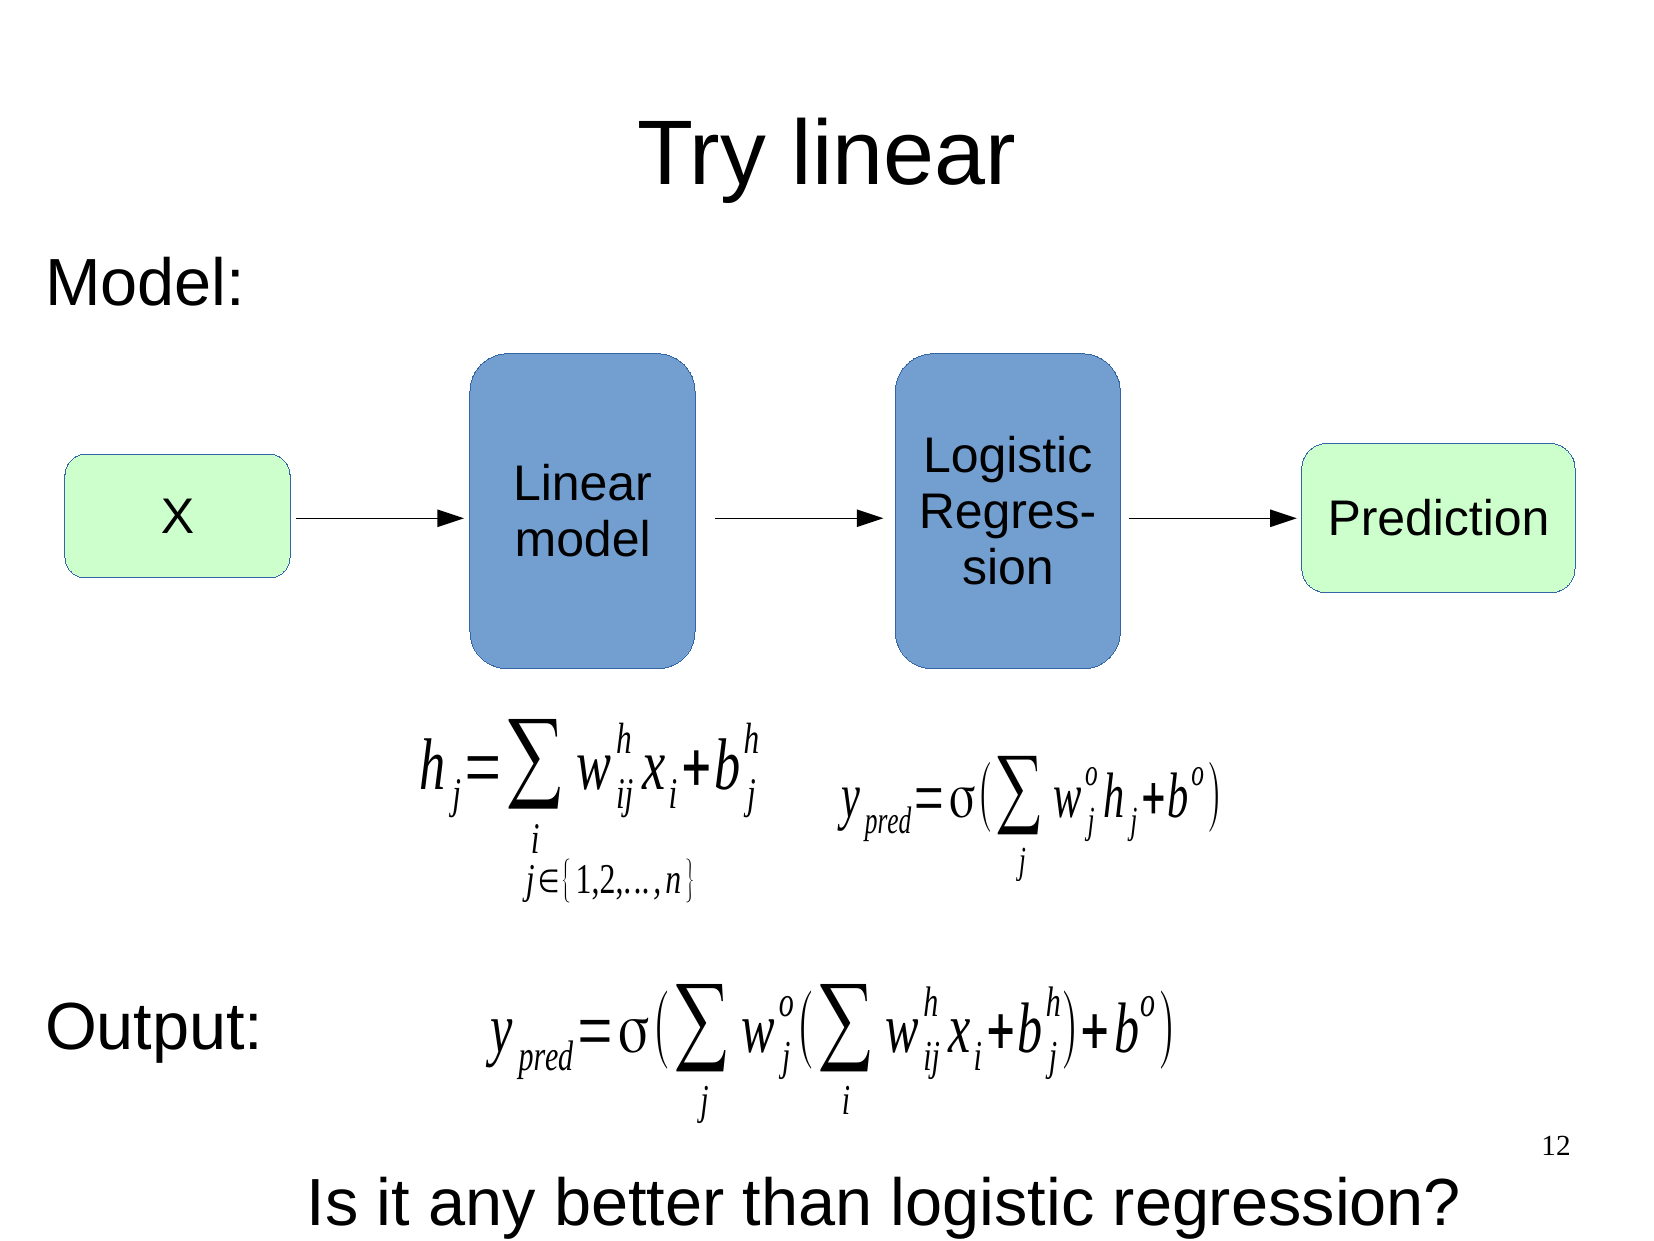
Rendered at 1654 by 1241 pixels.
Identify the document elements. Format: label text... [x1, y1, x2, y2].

chart [825, 748, 1232, 881]
chart [471, 976, 1189, 1124]
text_box Linear model [469, 353, 696, 669]
text_box X [64, 454, 291, 578]
title Try linear [82, 49, 1571, 257]
chart [406, 711, 772, 906]
text_box Model: [45, 230, 676, 334]
text_box Is it any better than logistic regression? [306, 1165, 1537, 1241]
text_box Output: [45, 989, 366, 1065]
text_box Logistic Regres- sion [895, 353, 1121, 669]
text_box Prediction [1301, 443, 1576, 593]
